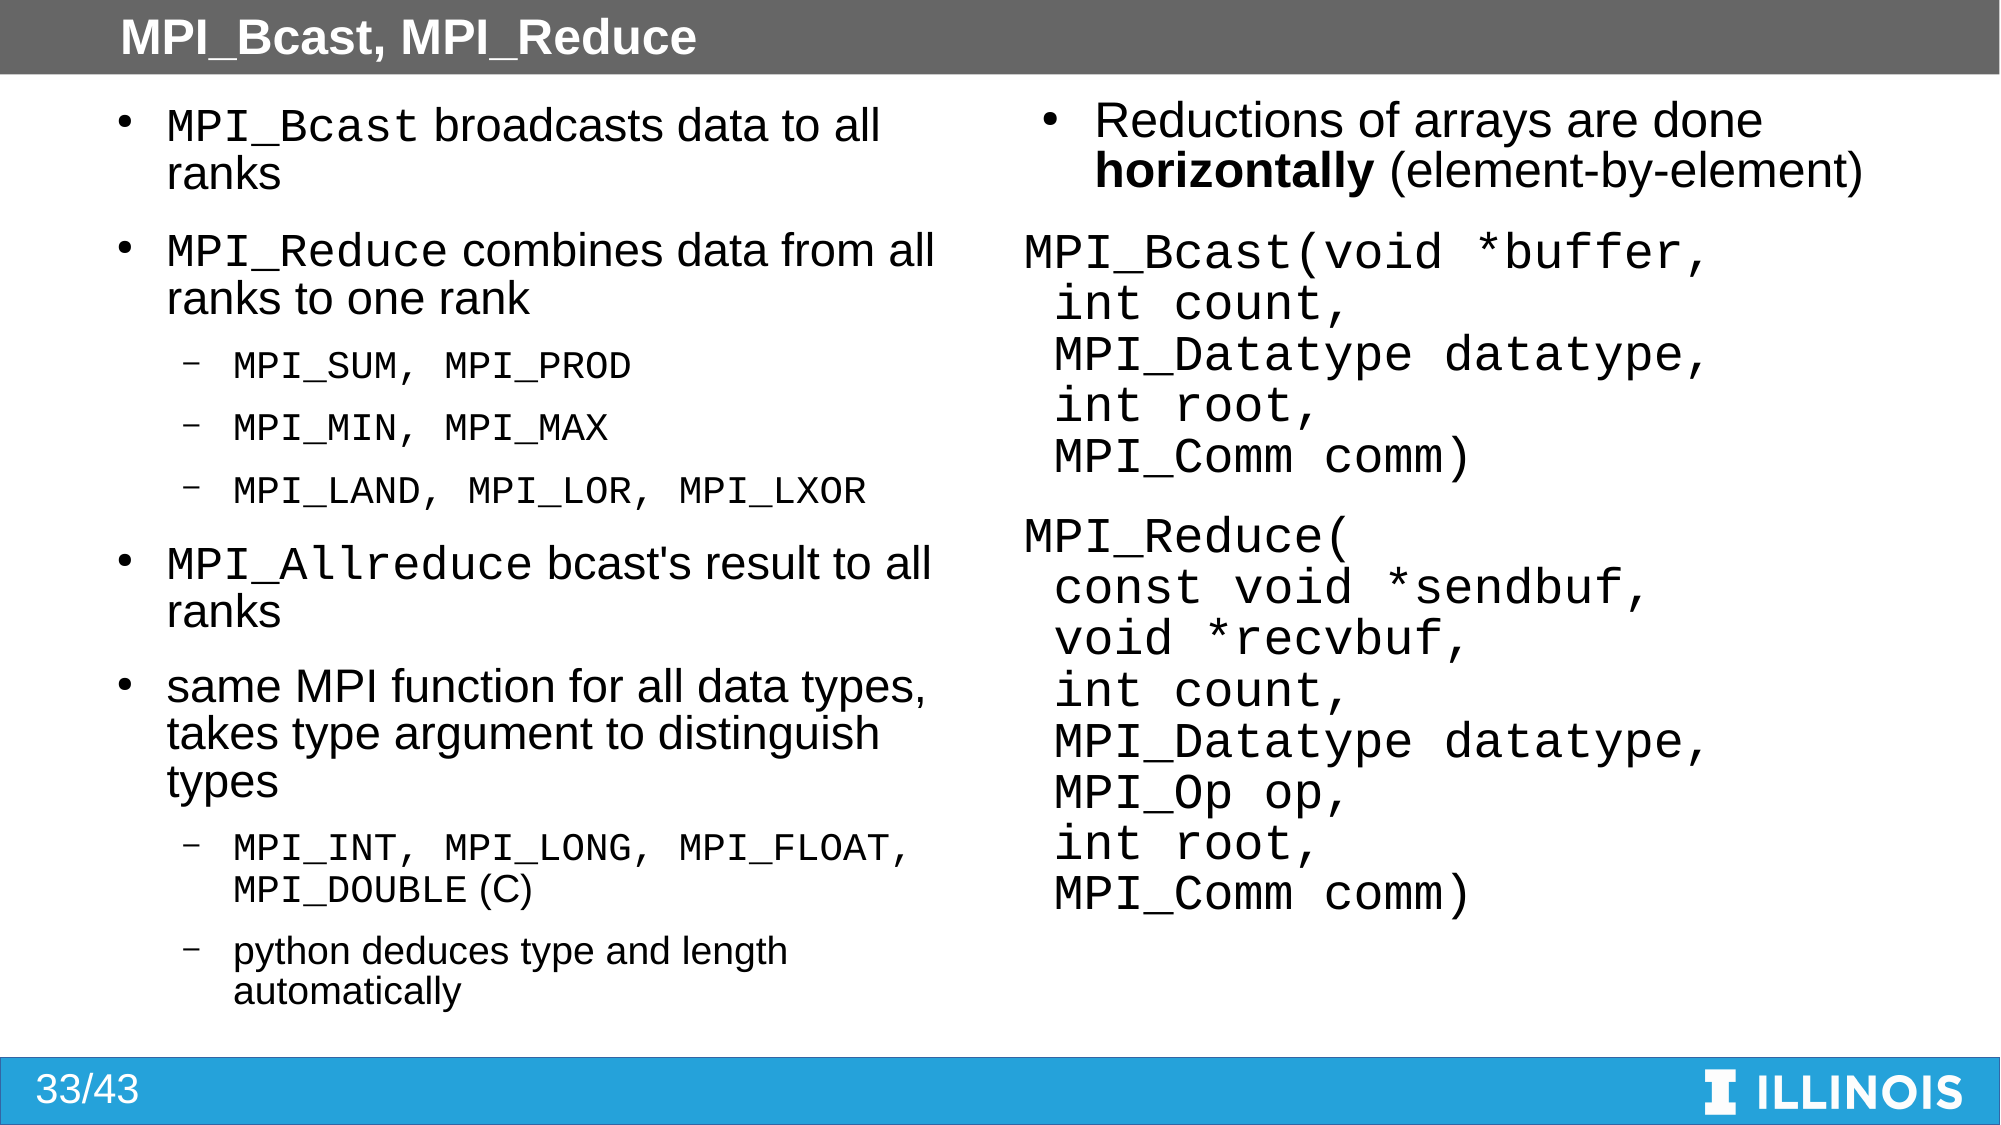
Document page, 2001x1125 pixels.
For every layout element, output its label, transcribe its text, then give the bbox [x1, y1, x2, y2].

picture [1705, 1069, 1962, 1115]
list MPI_Bcast broadcasts data to all ranks MPI_Reduce combines data from all ranks to one rank MPI_SUM, MPI_PROD MPI_MIN, MPI_MAX MPI_LAND, MPI_LOR, MPI_LXOR MPI_Allreduce bcast's result to all ranks same MPI function for all data types, takes type argument to distinguish types MPI_INT, MPI_LONG, MPI_FLOAT, MPI_DOUBLE (C) python deduces type and length automatically [99, 100, 979, 1022]
list Reductions of arrays are done horizontally (element-by-element) MPI_Bcast(void *buffer, int count, MPI_Datatype datatype, int root, MPI_Comm comm) MPI_Reduce( const void *sendbuf, void *recvbuf, int count, MPI_Datatype datatype, MPI_Op op, int root, MPI_Comm comm) [1023, 97, 1950, 1058]
title MPI_Bcast, MPI_Reduce [0, 0, 2000, 75]
